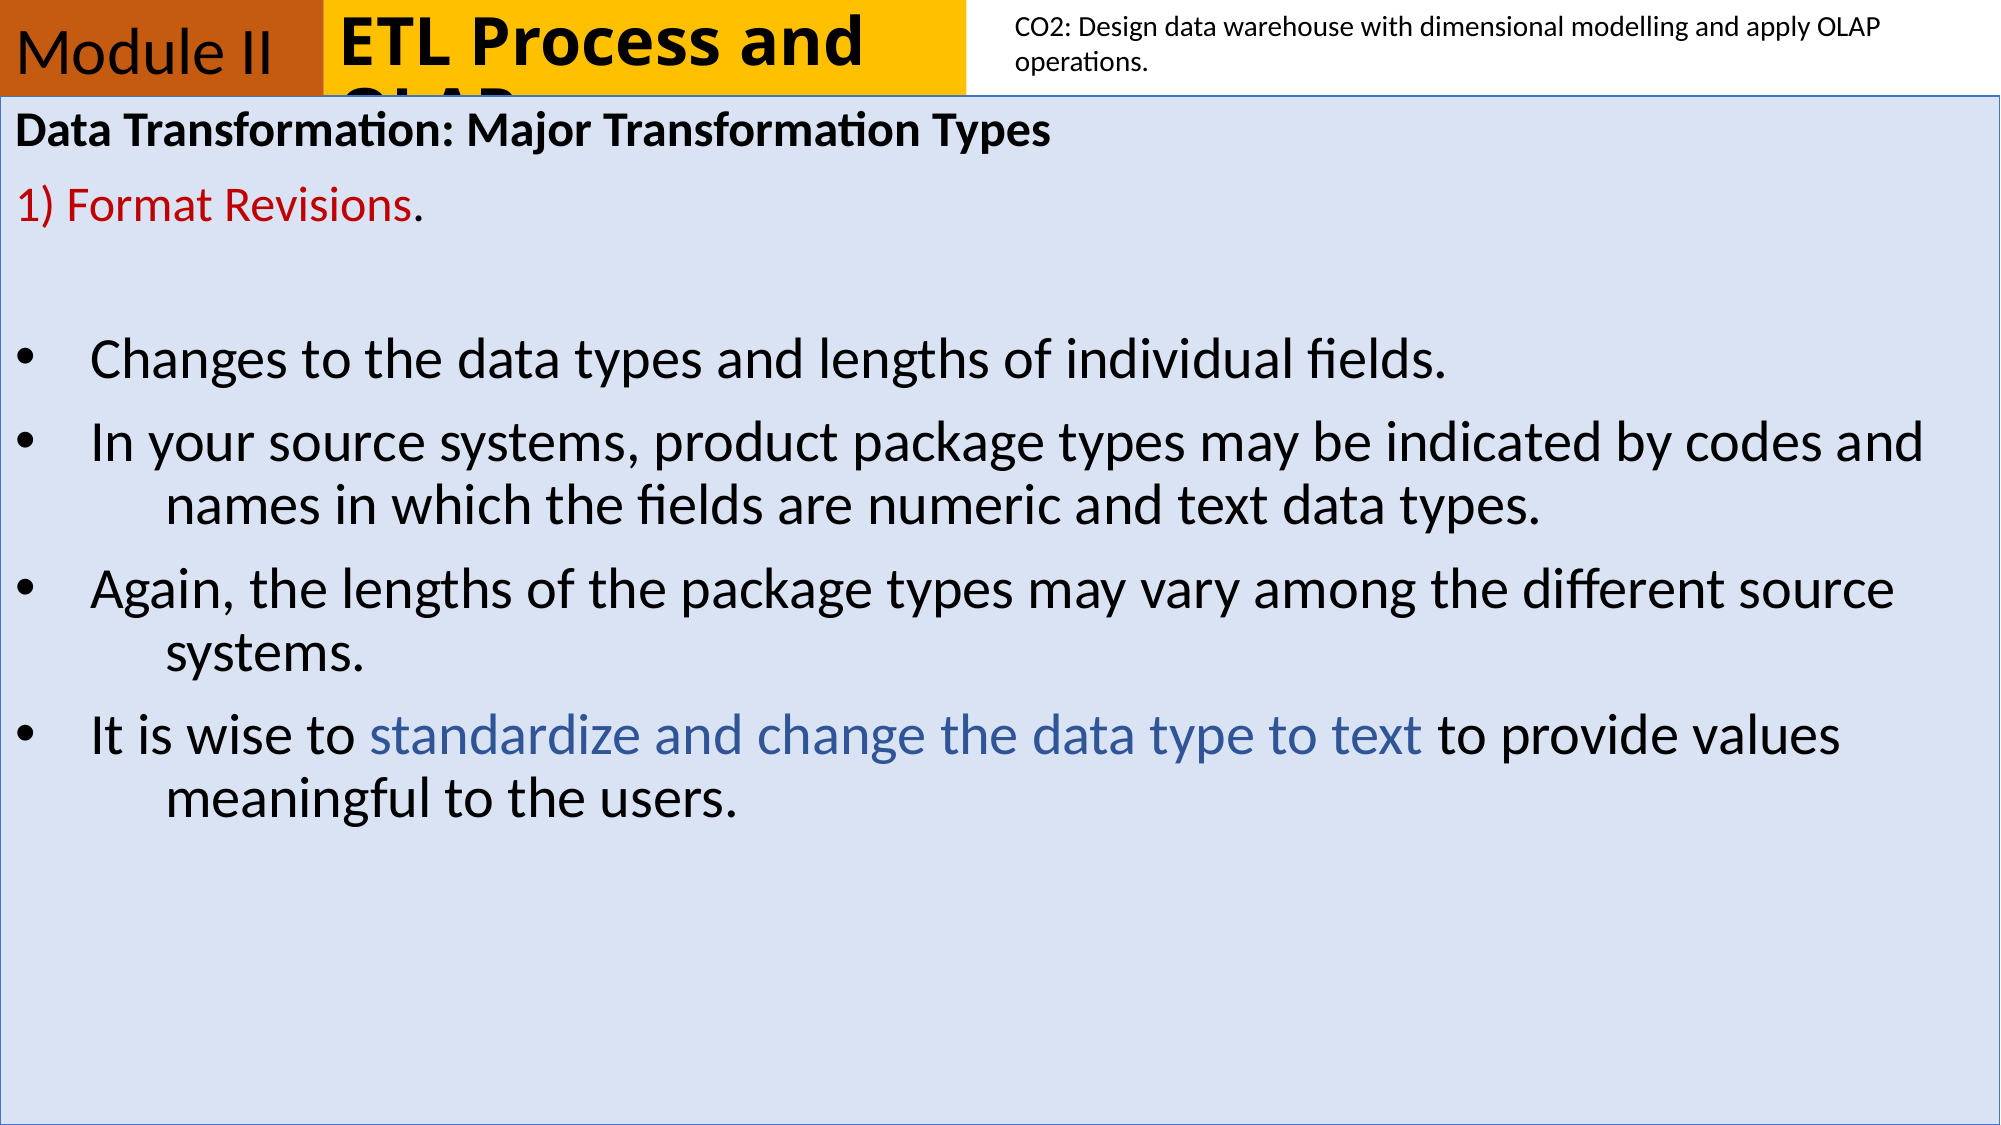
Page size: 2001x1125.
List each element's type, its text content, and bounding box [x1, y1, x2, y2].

subtitle Data Transformation: Major Transformation Types 1) Format Revisions. Changes to the data types and lengths of individual fields. In your source systems, product package types may be indicated by codes and names in which the fields are numeric and text data types. Again, the lengths of the package types may vary among the different source systems. It is wise to standardize and change the data type to text to provide values meaningful to the users. [0, 95, 2000, 1125]
text_box Module II [0, 0, 324, 96]
title ETL Process and OLAP: [324, 0, 967, 95]
text_box CO2: Design data warehouse with dimensional modelling and apply OLAP operations. [999, 0, 2000, 122]
